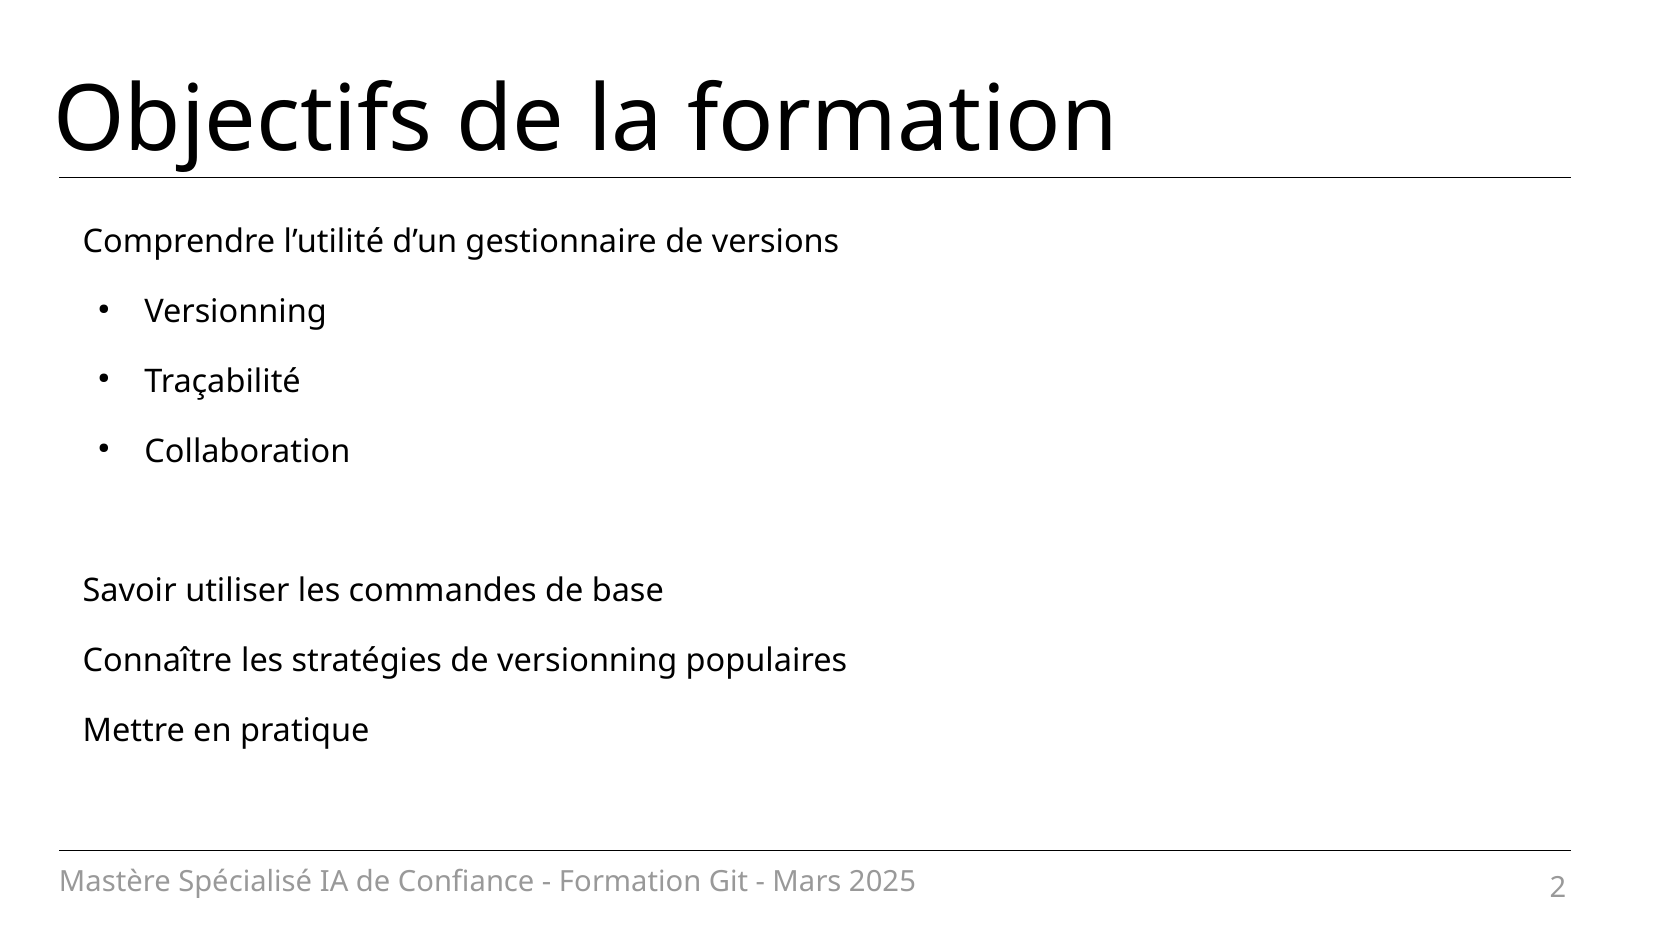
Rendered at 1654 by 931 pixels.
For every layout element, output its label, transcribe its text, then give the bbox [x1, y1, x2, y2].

title Objectifs de la formation [53, 37, 1542, 193]
list Comprendre l’utilité d’un gestionnaire de versions Versionning Traçabilité Collaboration Savoir utiliser les commandes de base Connaître les stratégies de versionning populaires Mettre en pratique [82, 217, 1571, 758]
